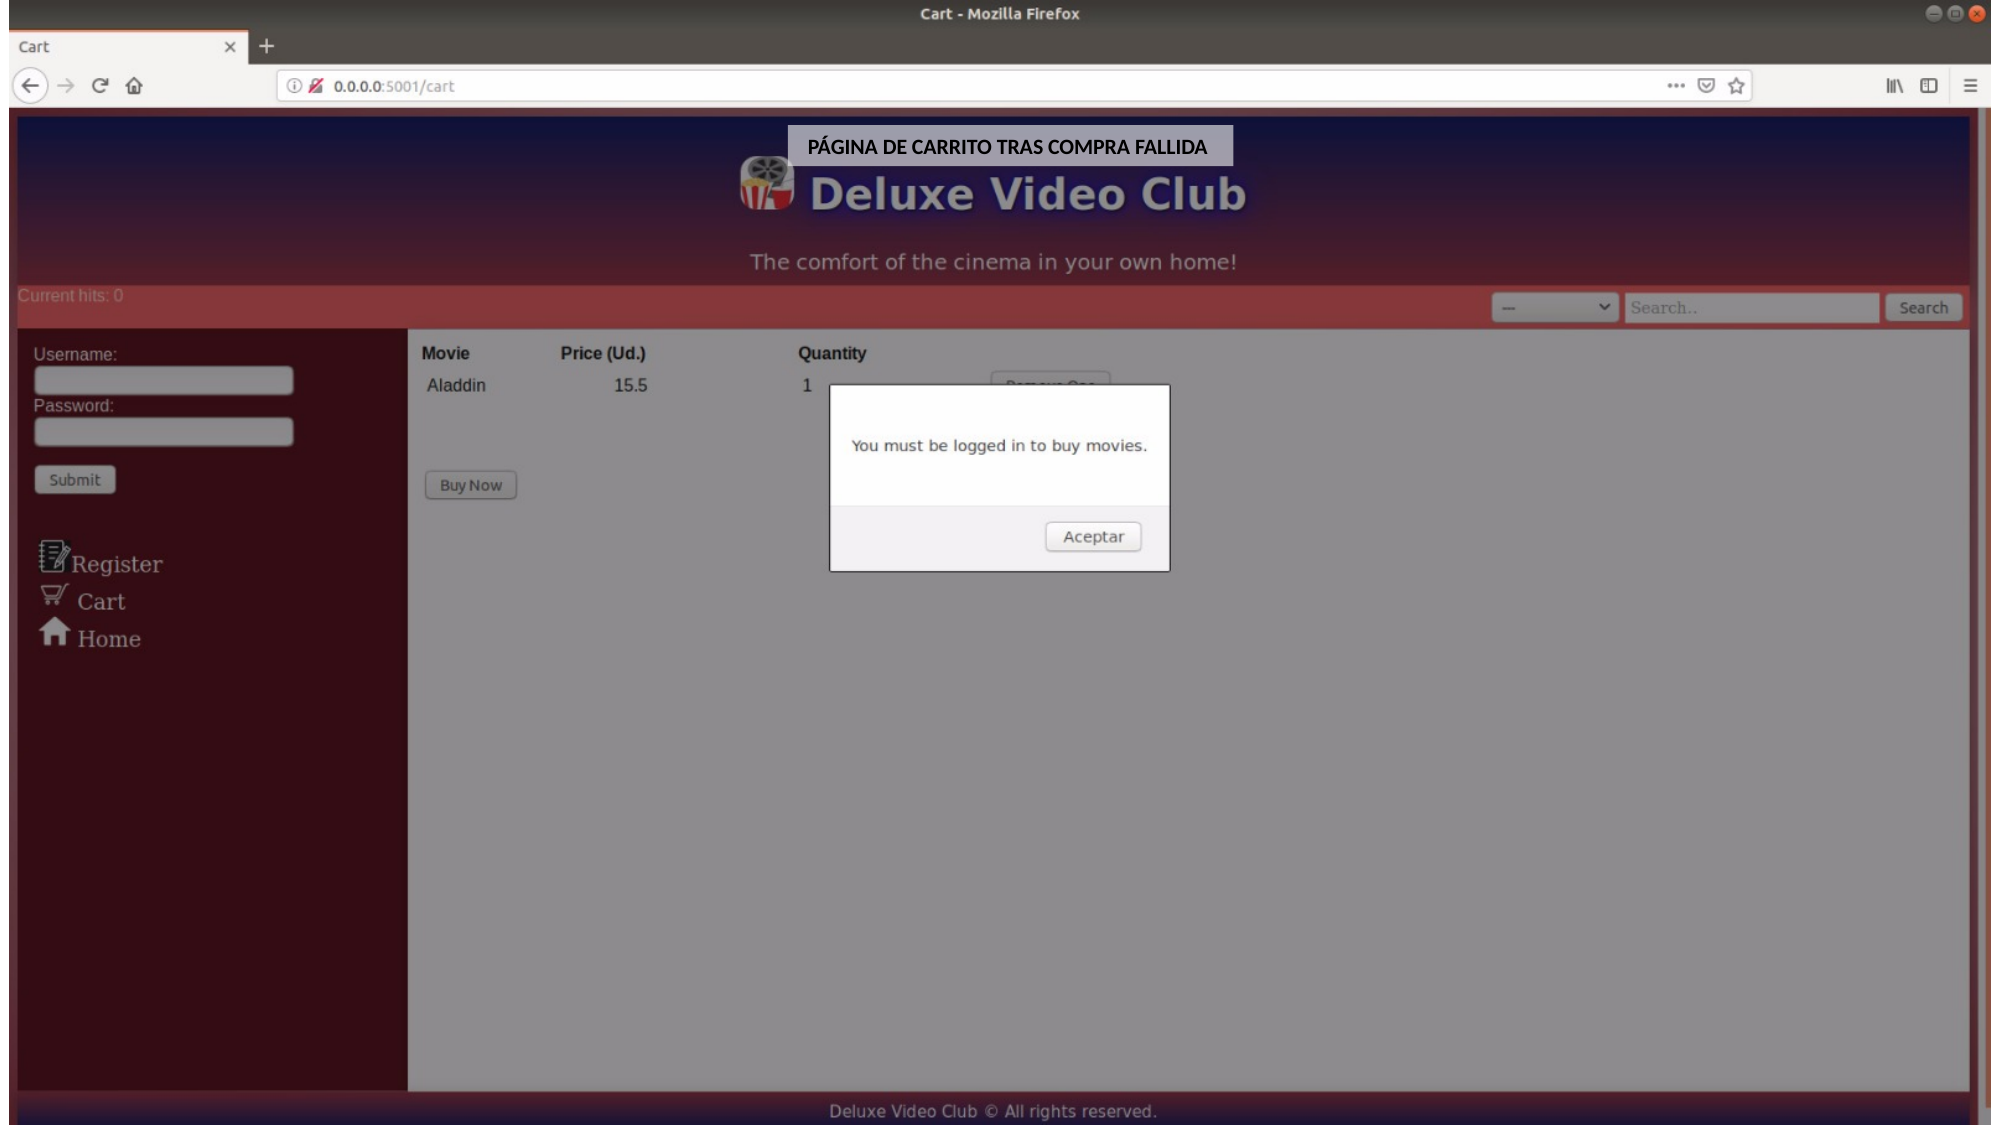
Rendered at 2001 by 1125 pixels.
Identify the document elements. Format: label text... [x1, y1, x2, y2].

text_box PÁGINA DE CARRITO TRAS COMPRA FALLIDA [787, 125, 1234, 167]
picture [9, 0, 1991, 1125]
